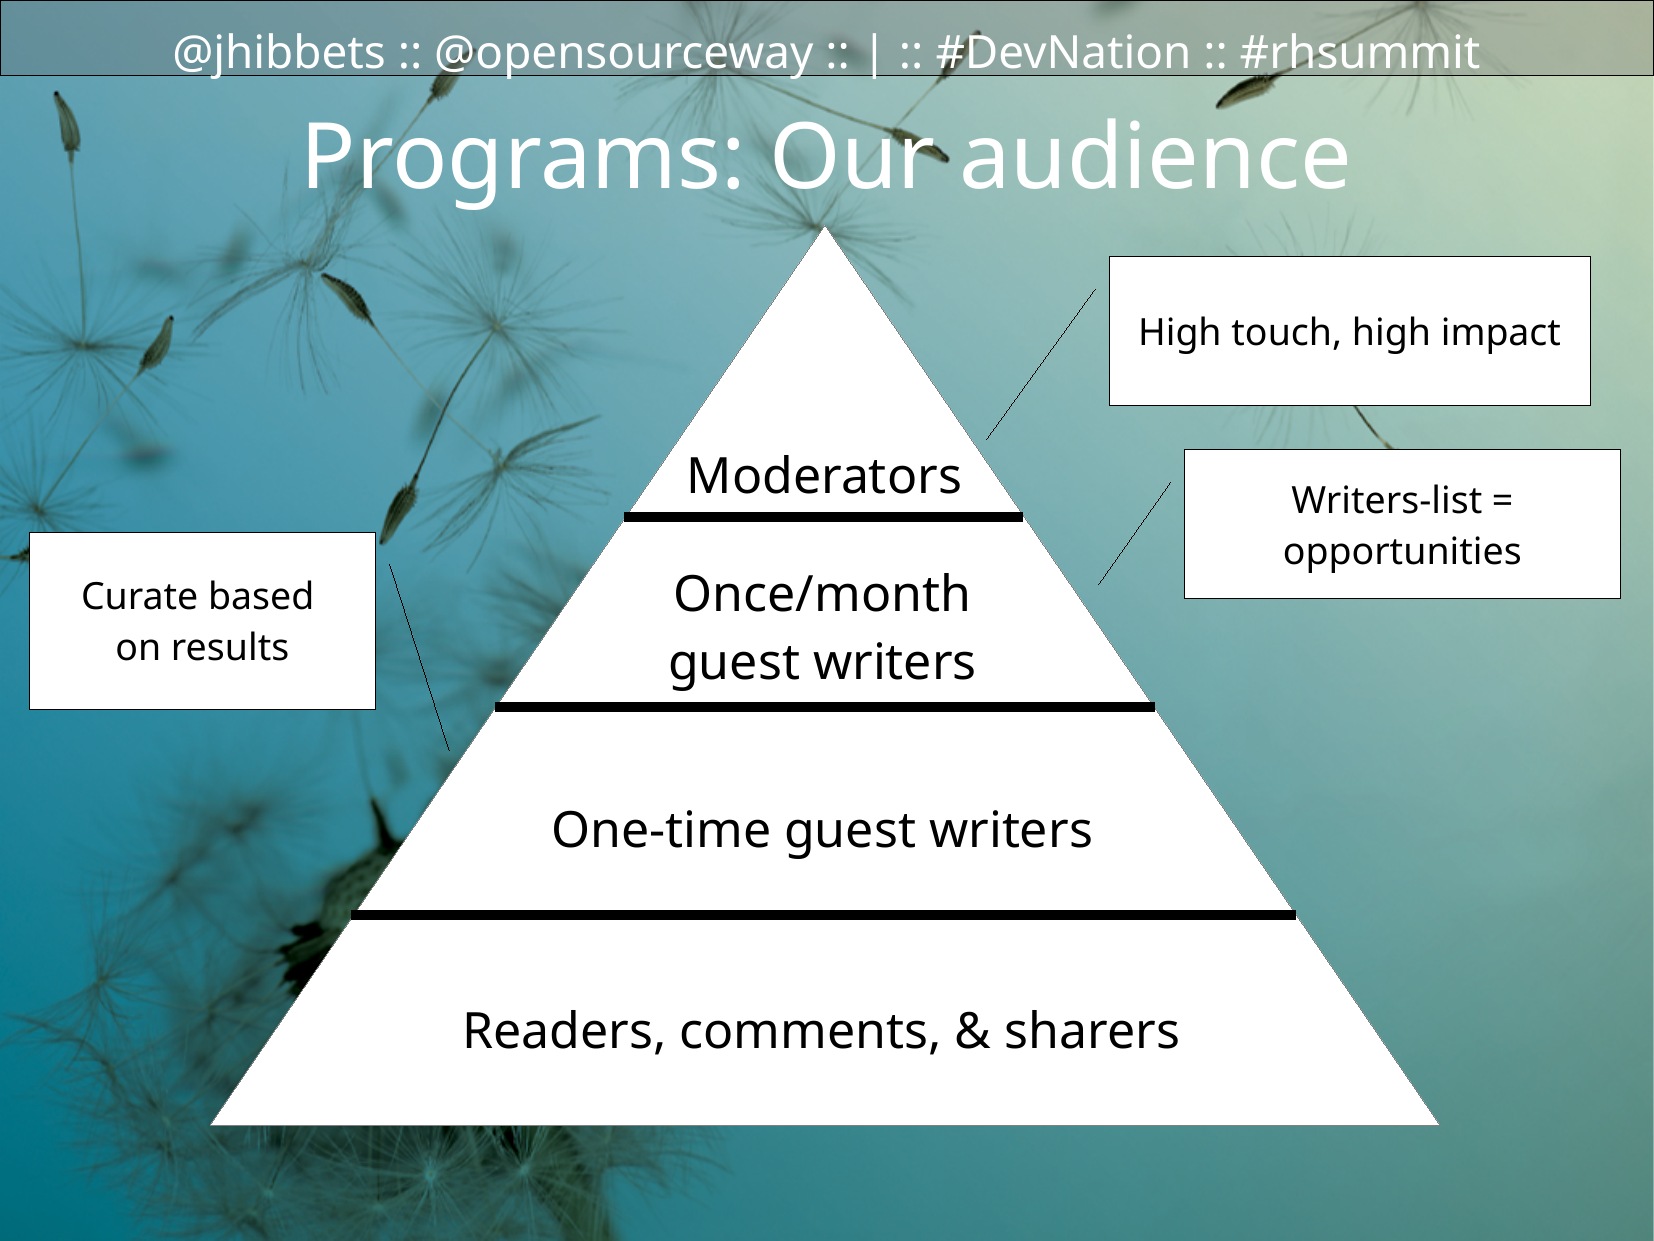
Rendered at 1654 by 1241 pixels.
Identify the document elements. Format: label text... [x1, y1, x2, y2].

text_box [628, 448, 1022, 512]
text_box [210, 914, 1441, 1126]
text_box Readers, comments, & sharers [447, 987, 1206, 1053]
title Programs: Our audience [82, 49, 1571, 257]
text_box [499, 514, 1151, 702]
text_box [356, 707, 1294, 910]
picture [0, 76, 1654, 1241]
text_box One-time guest writers [536, 786, 1118, 852]
text_box Moderators [672, 432, 980, 498]
text_box High touch, high impact [1110, 256, 1590, 405]
text_box Writers-list = opportunities [1185, 450, 1620, 599]
text_box [683, 225, 967, 432]
text_box Once/month guest writers [653, 550, 1001, 666]
text_box Curate based on results [30, 532, 375, 709]
